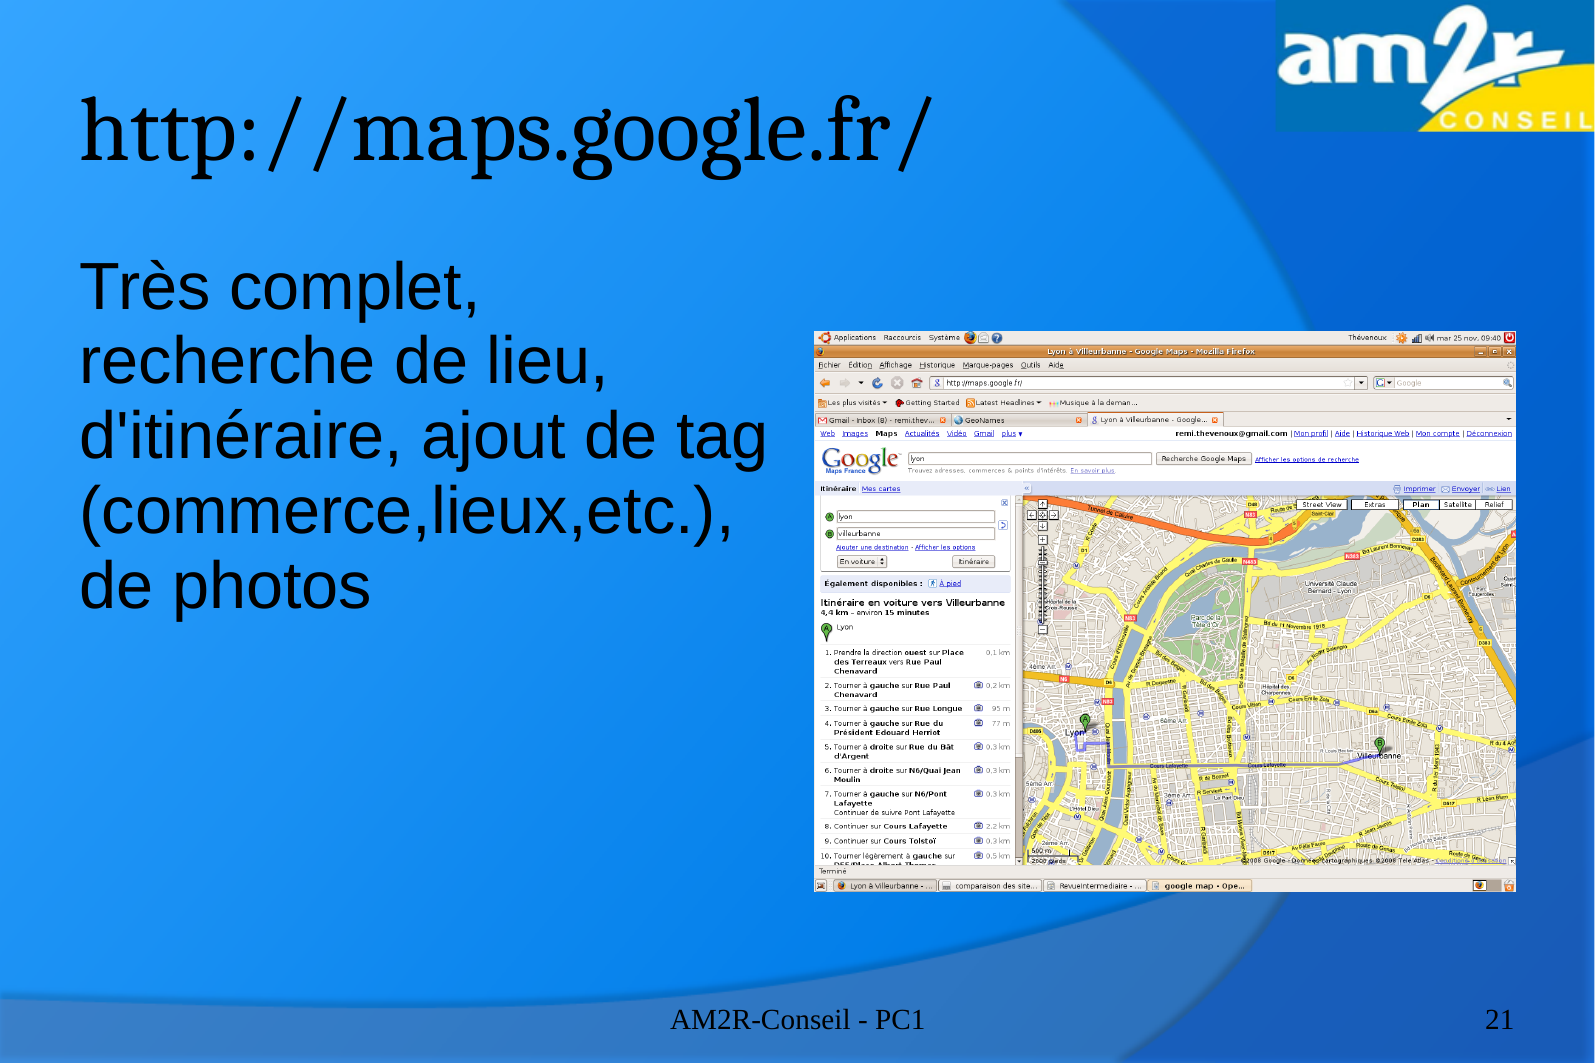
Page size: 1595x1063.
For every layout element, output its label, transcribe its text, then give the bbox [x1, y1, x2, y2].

title http://maps.google.fr/ [79, 42, 1152, 220]
list Très complet, recherche de lieu, d'itinéraire, ajout de tag (commerce,lieux,etc.), de photos [79, 248, 780, 975]
picture [0, 0, 1595, 1063]
